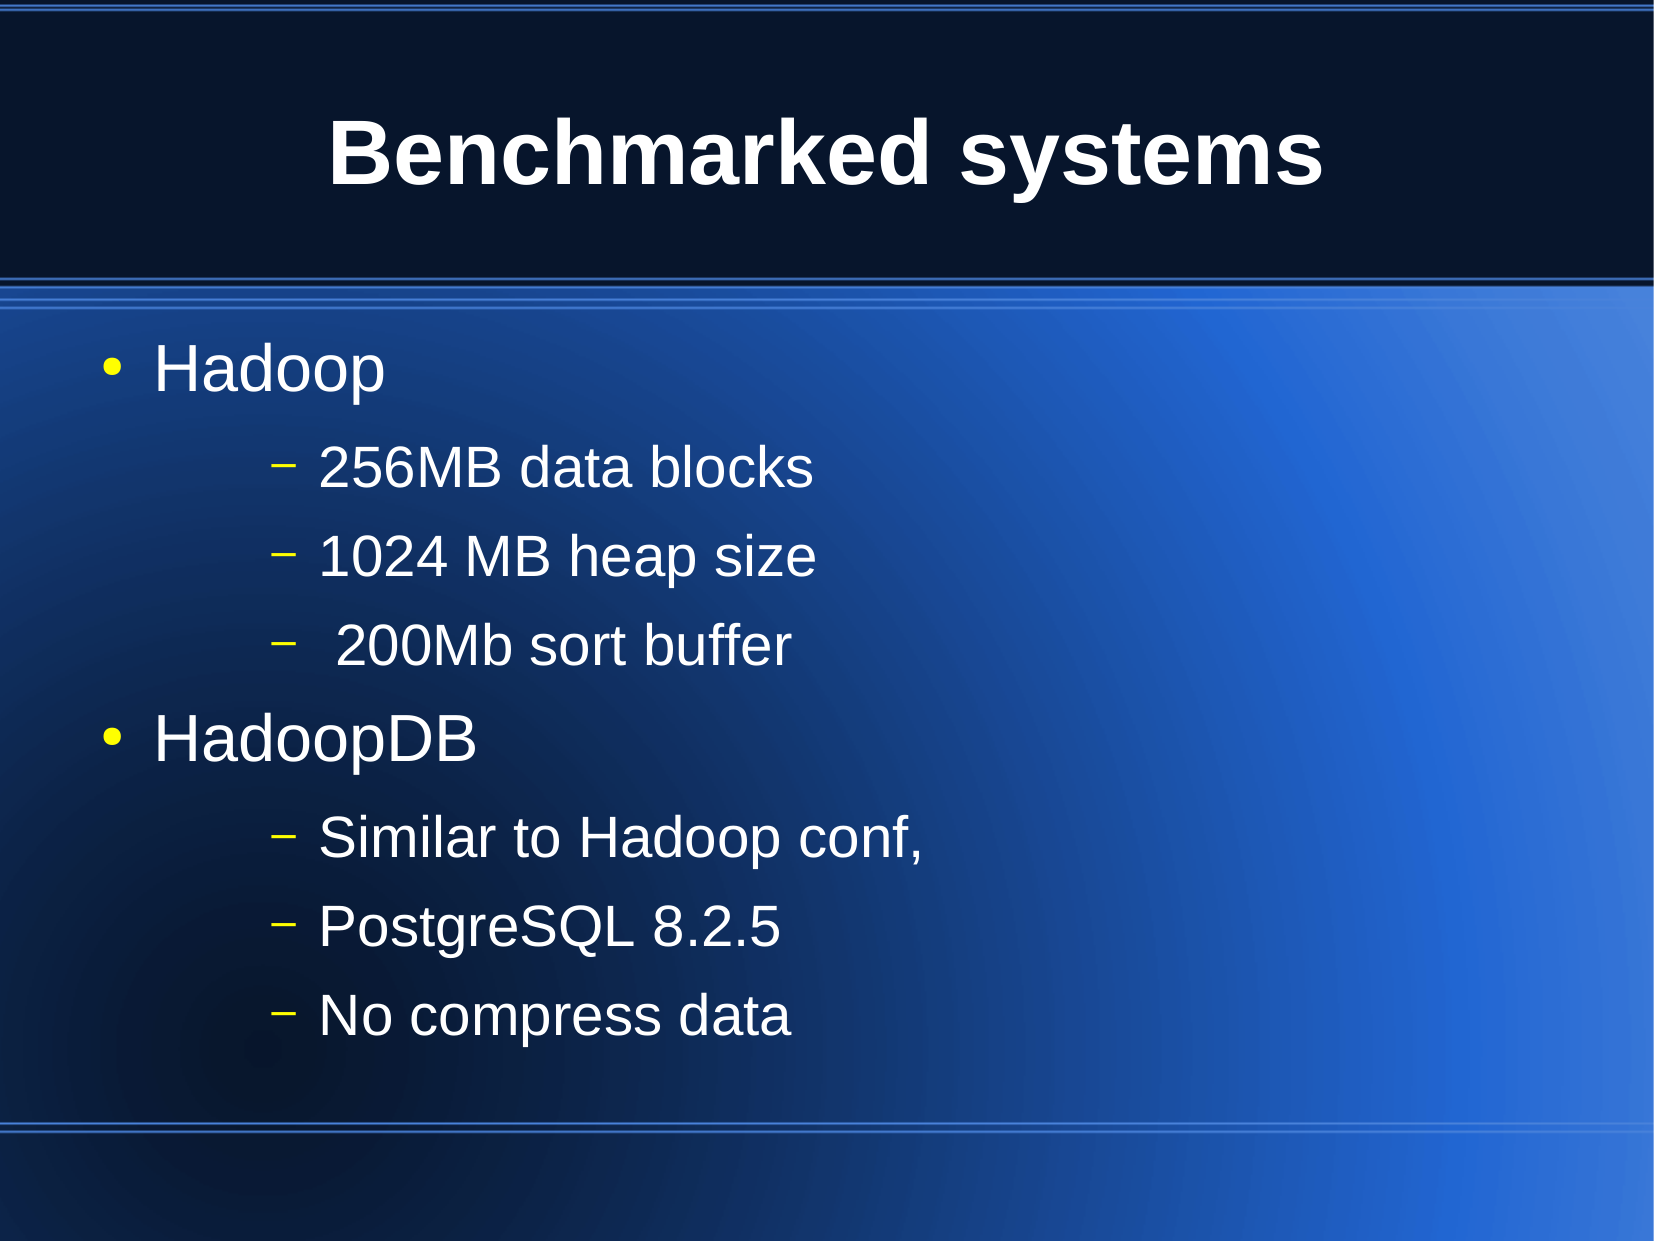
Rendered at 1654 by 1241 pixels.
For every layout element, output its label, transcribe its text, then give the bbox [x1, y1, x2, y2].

list Hadoop 256MB data blocks 1024 MB heap size 200Mb sort buffer HadoopDB Similar to Hadoop conf, PostgreSQL 8.2.5 No compress data [82, 330, 1565, 1145]
title Benchmarked systems [82, 49, 1571, 257]
picture [0, 0, 1654, 1241]
